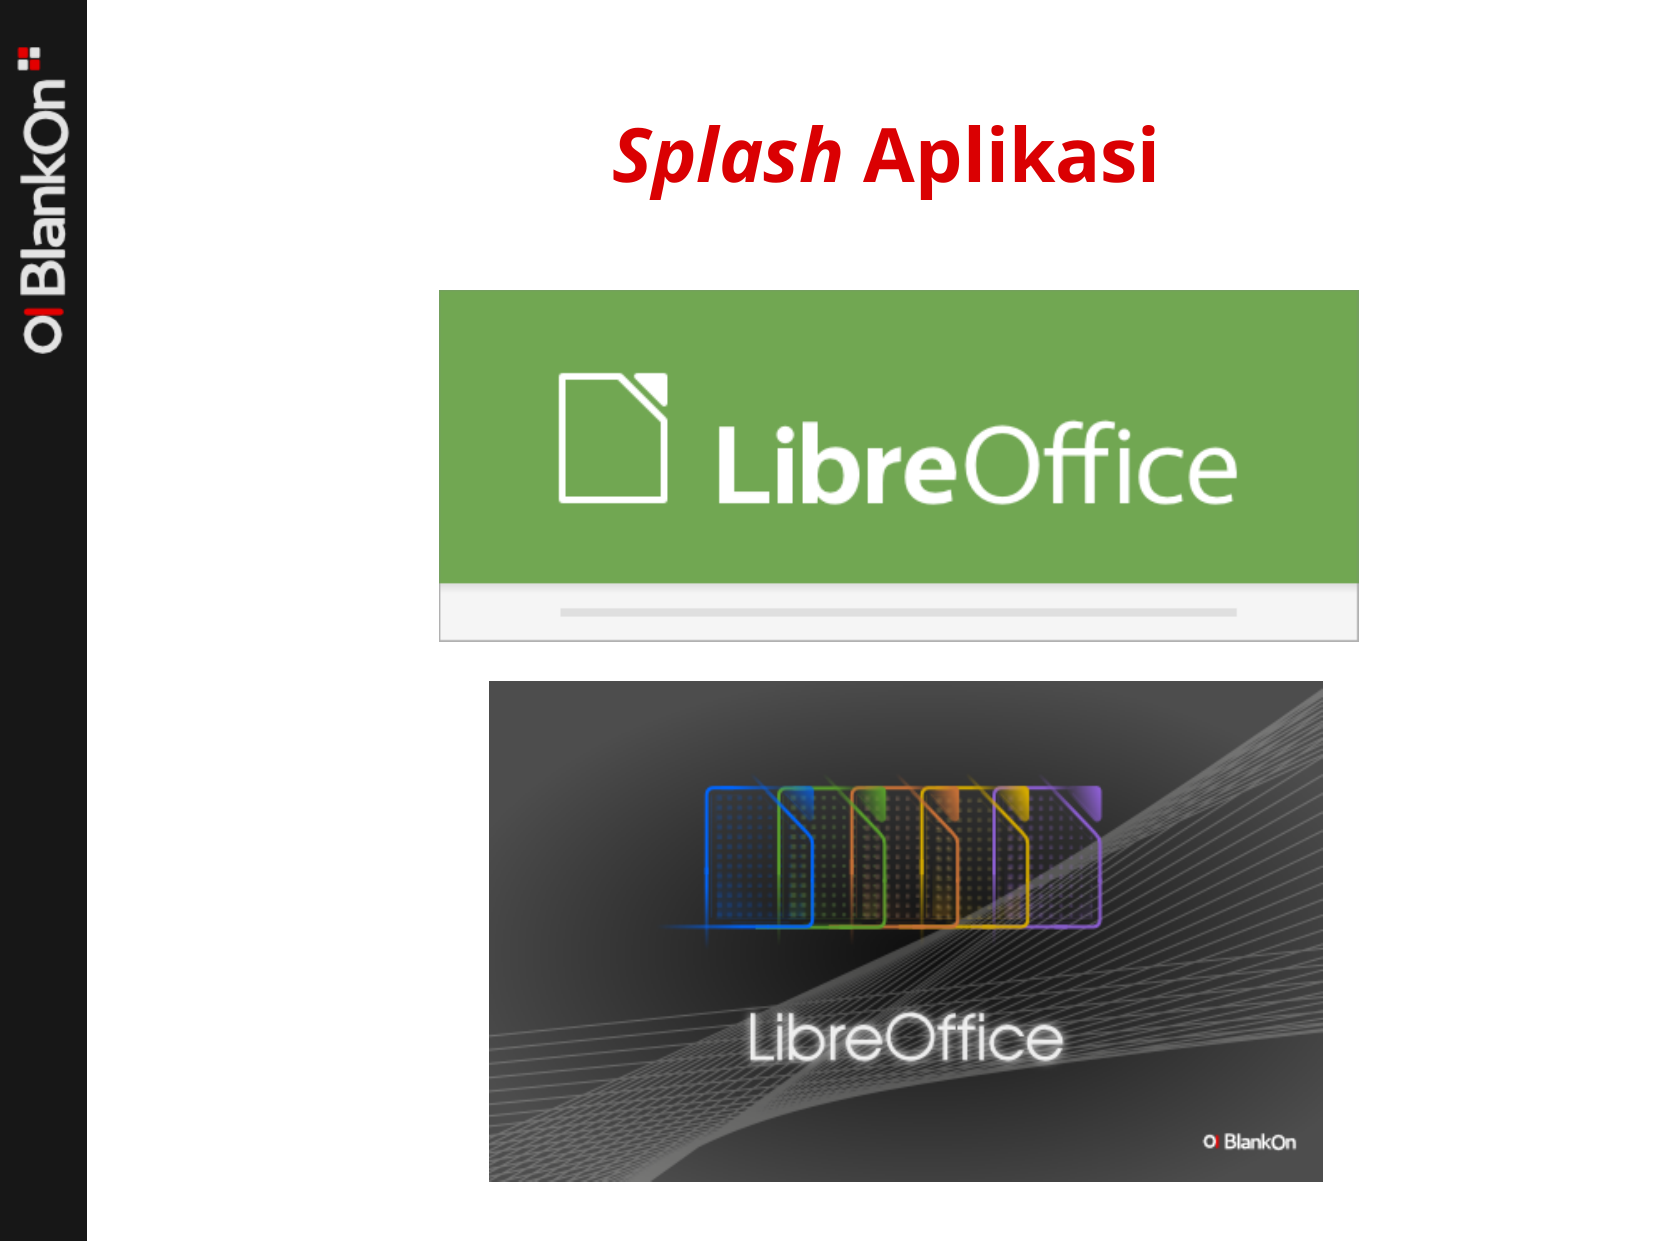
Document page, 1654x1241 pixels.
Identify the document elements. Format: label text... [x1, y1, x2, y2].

picture [0, 0, 87, 1241]
picture [439, 290, 1359, 642]
picture [489, 681, 1323, 1182]
title Splash Aplikasi [124, 49, 1613, 257]
